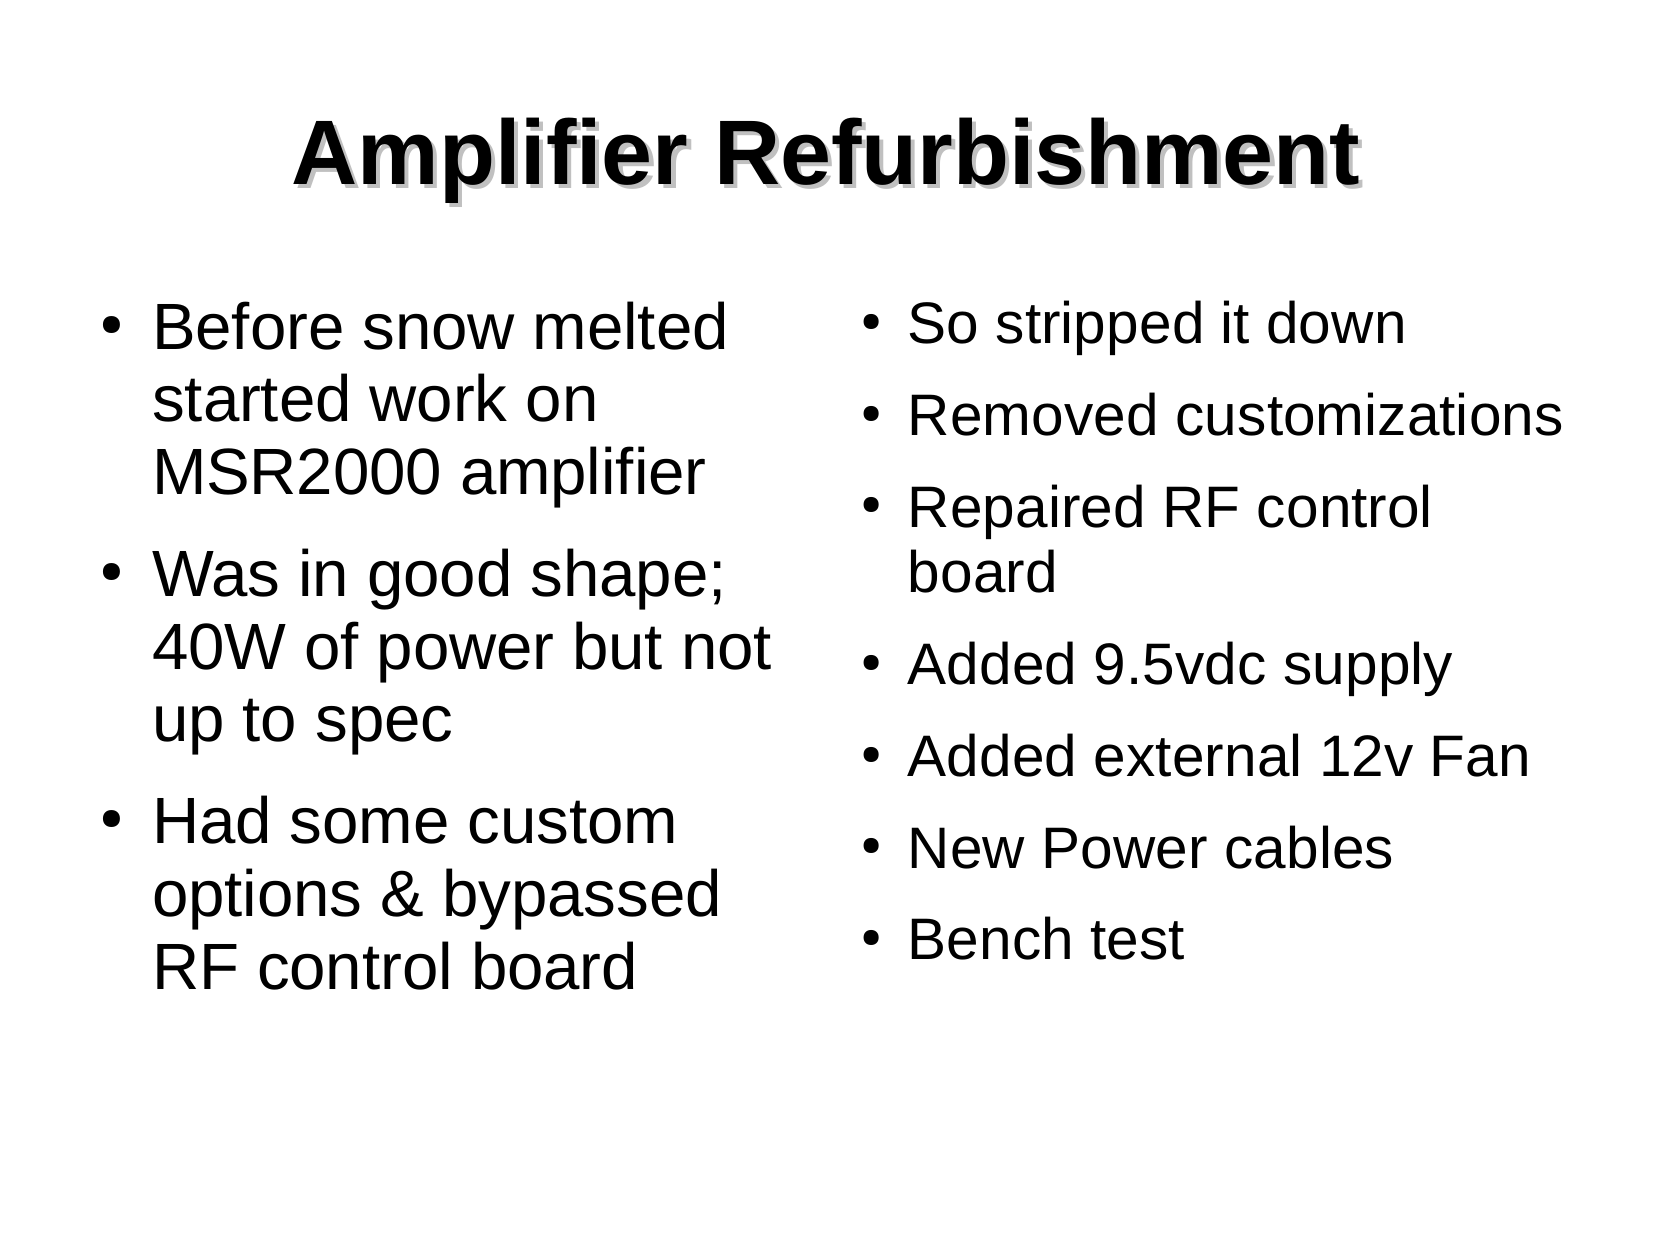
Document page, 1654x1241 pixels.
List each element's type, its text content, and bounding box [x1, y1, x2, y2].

list So stripped it down Removed customizations Repaired RF control board Added 9.5vdc supply Added external 12v Fan New Power cables Bench test [845, 290, 1572, 1010]
title Amplifier Refurbishment [82, 49, 1571, 257]
list Before snow melted started work on MSR2000 amplifier Was in good shape; 40W of power but not up to spec Had some custom options & bypassed RF control board [82, 290, 809, 1010]
